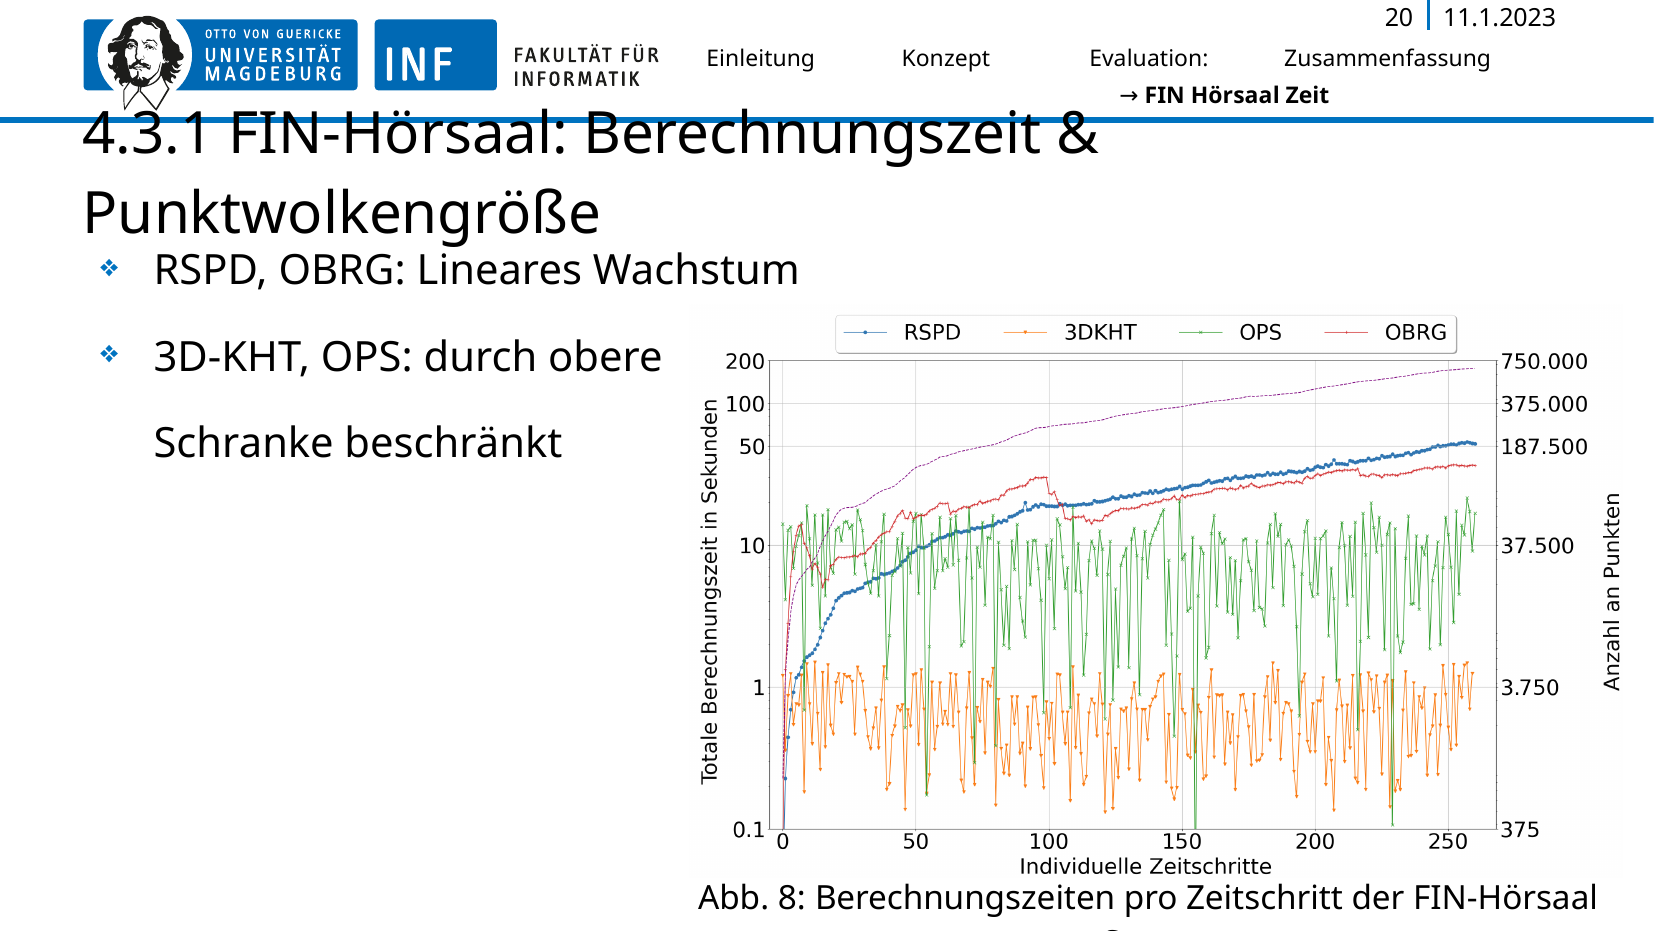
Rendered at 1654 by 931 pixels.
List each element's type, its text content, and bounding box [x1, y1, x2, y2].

list RSPD, OBRG: Lineares Wachstum 3D-KHT, OPS: durch obere Schranke beschränkt [82, 240, 1571, 916]
title 4.3.1 FIN-Hörsaal: Berechnungszeit & Punktwolkengröße [82, 131, 1571, 211]
picture [1571, 304, 1623, 878]
text_box Abb. 8: Berechnungszeiten pro Zeitschritt der FIN-Hörsaal Szene [638, 866, 1654, 921]
